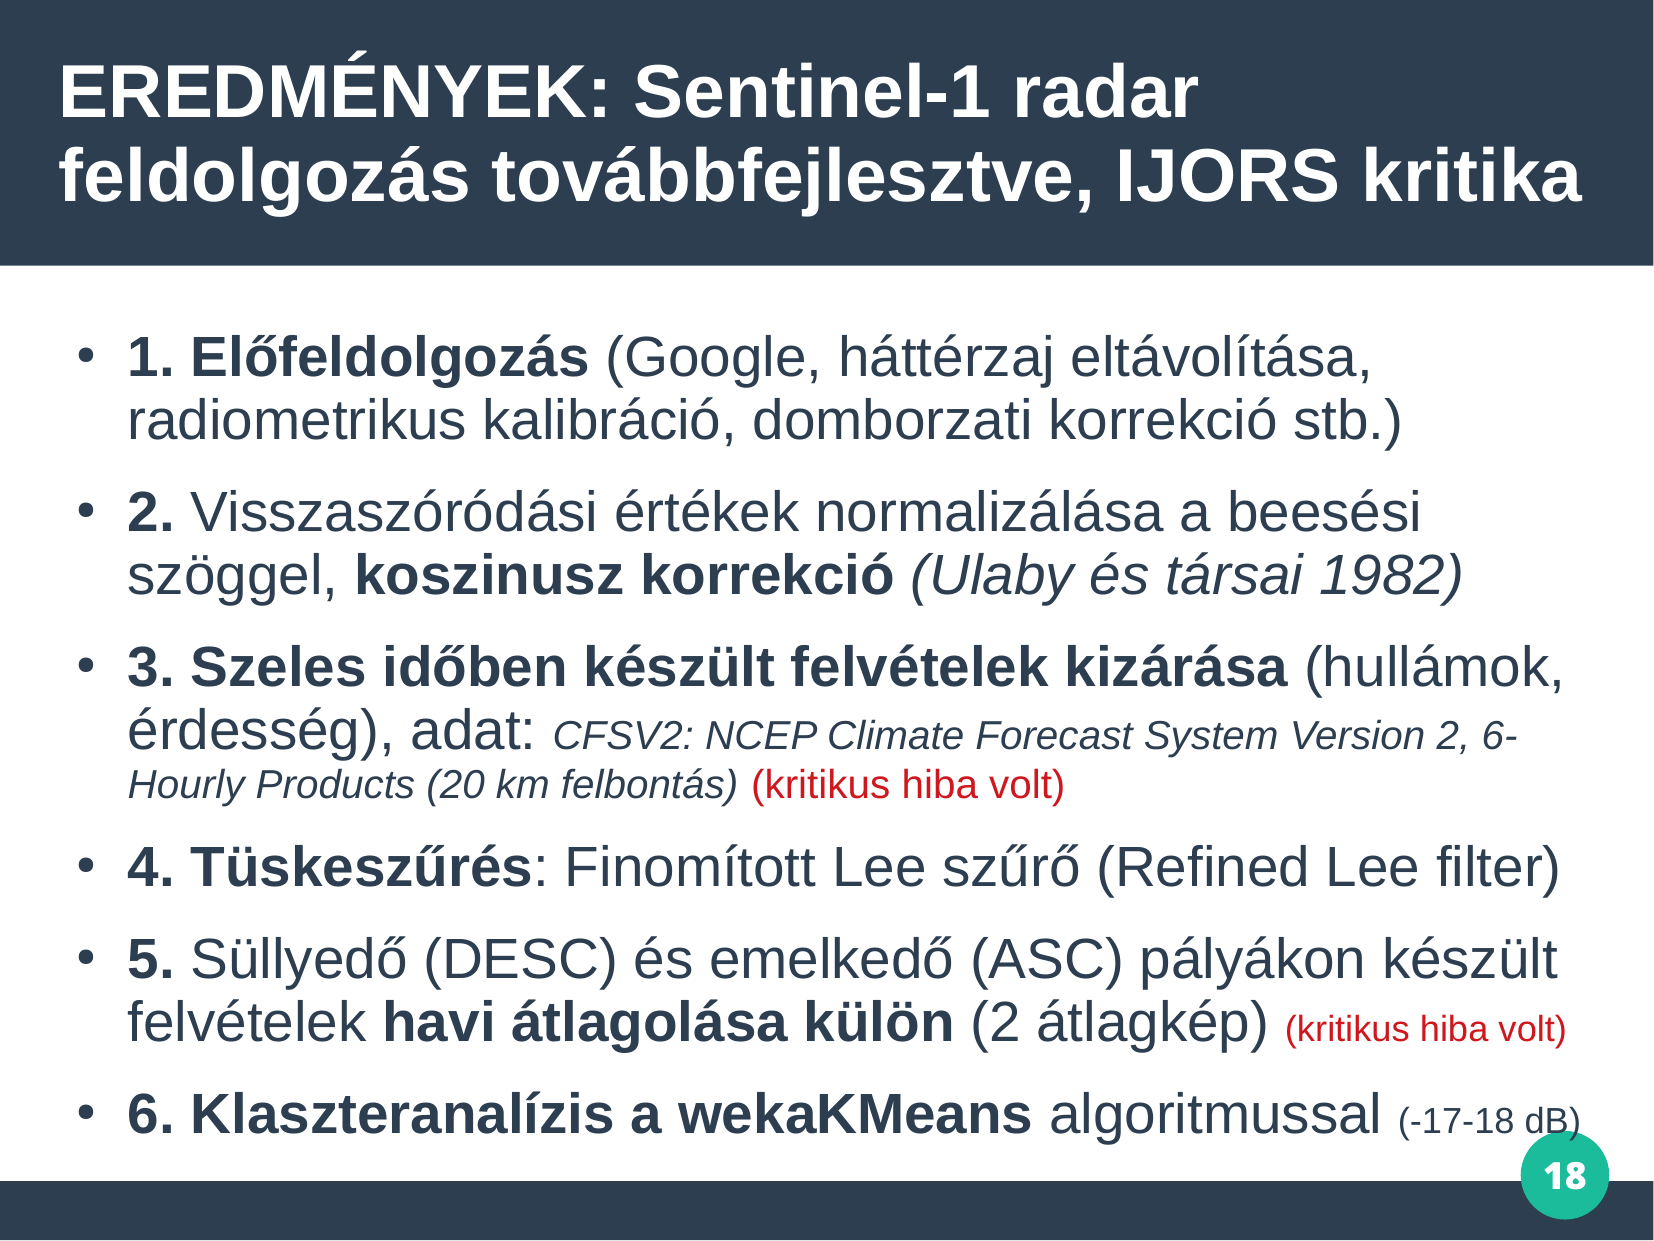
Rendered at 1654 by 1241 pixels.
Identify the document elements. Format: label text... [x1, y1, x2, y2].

list 1. Előfeldolgozás (Google, háttérzaj eltávolítása, radiometrikus kalibráció, domborzati korrekció stb.) 2. Visszaszóródási értékek normalizálása a beesési szöggel, koszinusz korrekció (Ulaby és társai 1982) 3. Szeles időben készült felvételek kizárása (hullámok, érdesség), adat: CFSV2: NCEP Climate Forecast System Version 2, 6-Hourly Products (20 km felbontás) (kritikus hiba volt) 4. Tüskeszűrés: Finomított Lee szűrő (Refined Lee filter) 5. Süllyedő (DESC) és emelkedő (ASC) pályákon készült felvételek havi átlagolása külön (2 átlagkép) (kritikus hiba volt) 6. Klaszteranalízis a wekaKMeans algoritmussal (-17-18 dB) [59, 324, 1595, 1152]
title EREDMÉNYEK: Sentinel-1 radar feldolgozás továbbfejlesztve, IJORS kritika [59, 49, 1595, 207]
